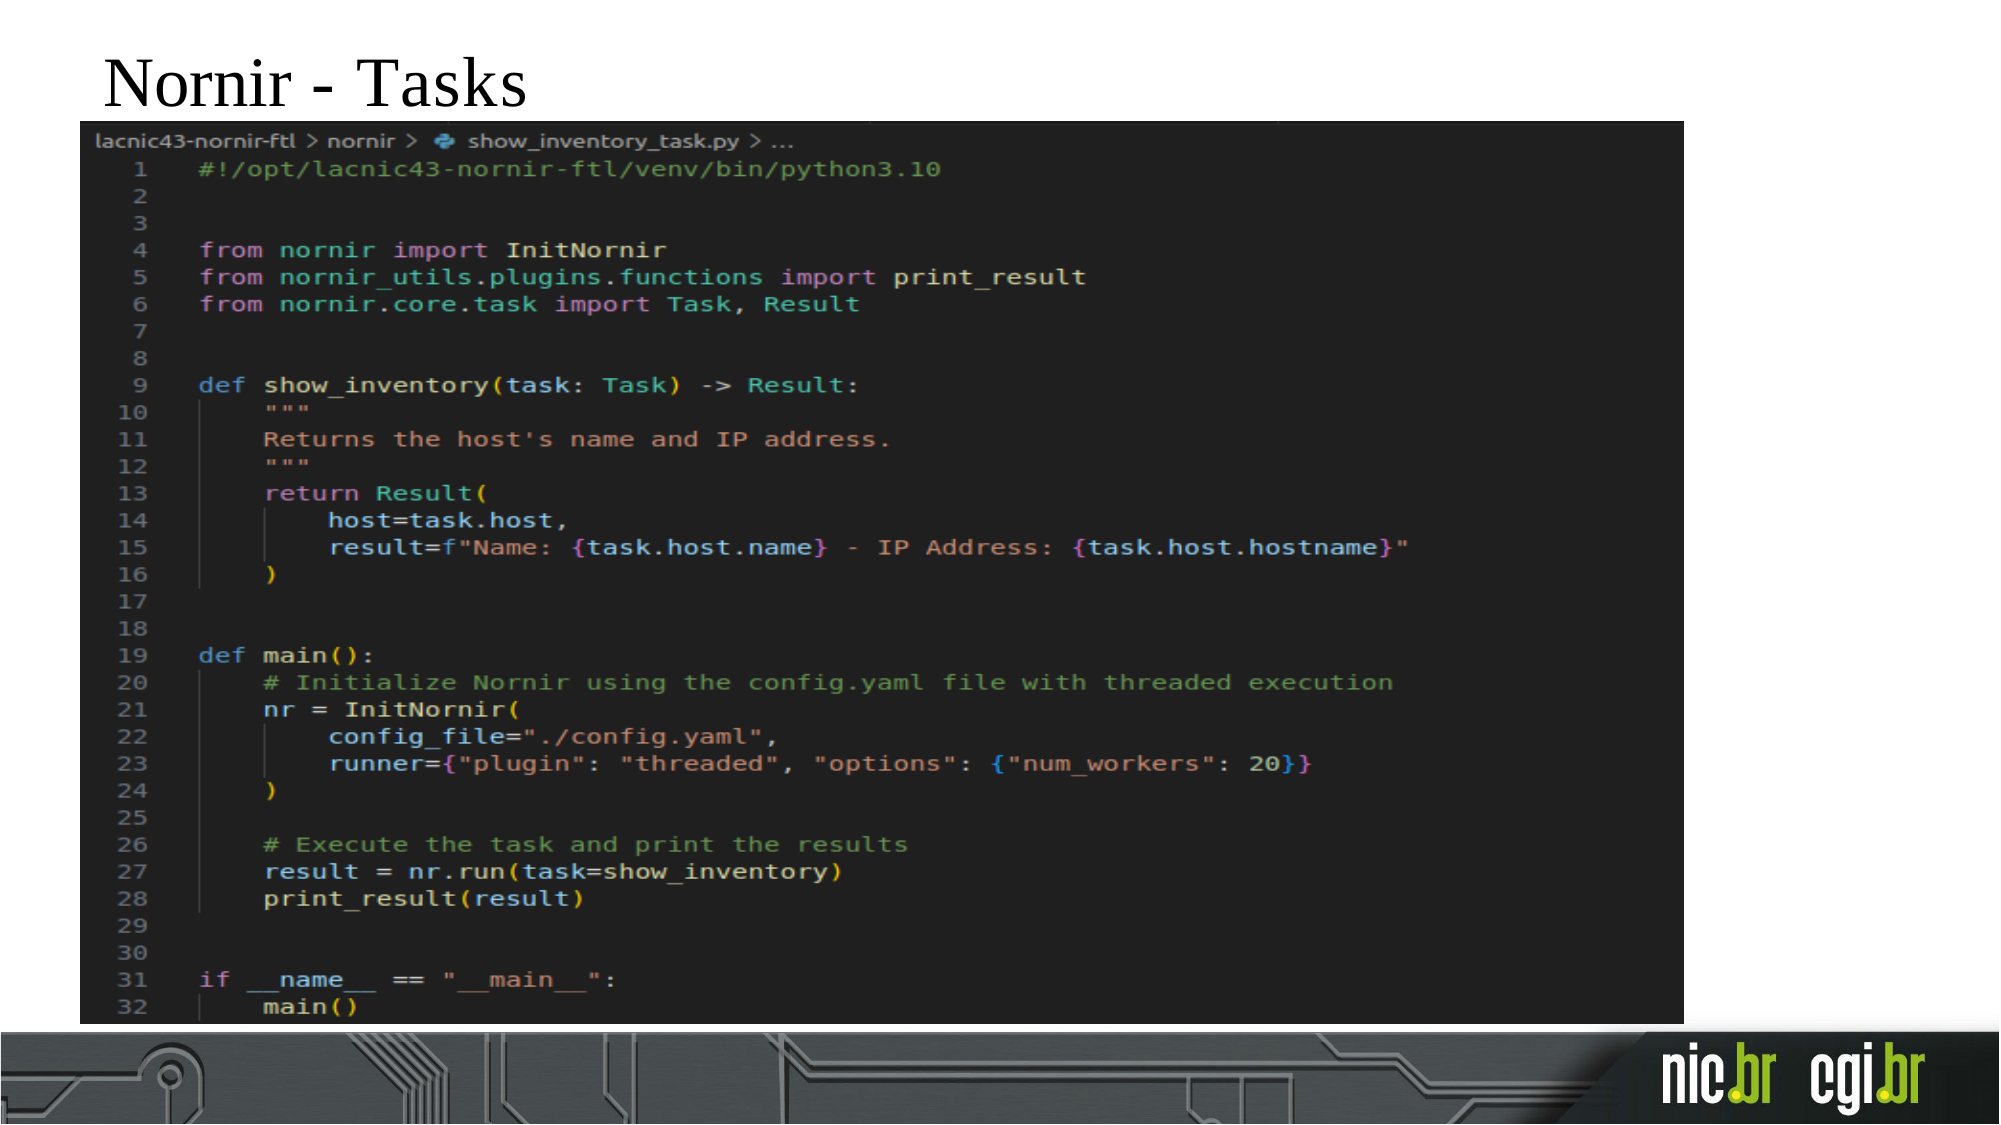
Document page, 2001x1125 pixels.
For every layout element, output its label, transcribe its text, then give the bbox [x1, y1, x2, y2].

picture [0, 0, 1999, 1124]
title Nornir - Tasks [78, 36, 1923, 122]
